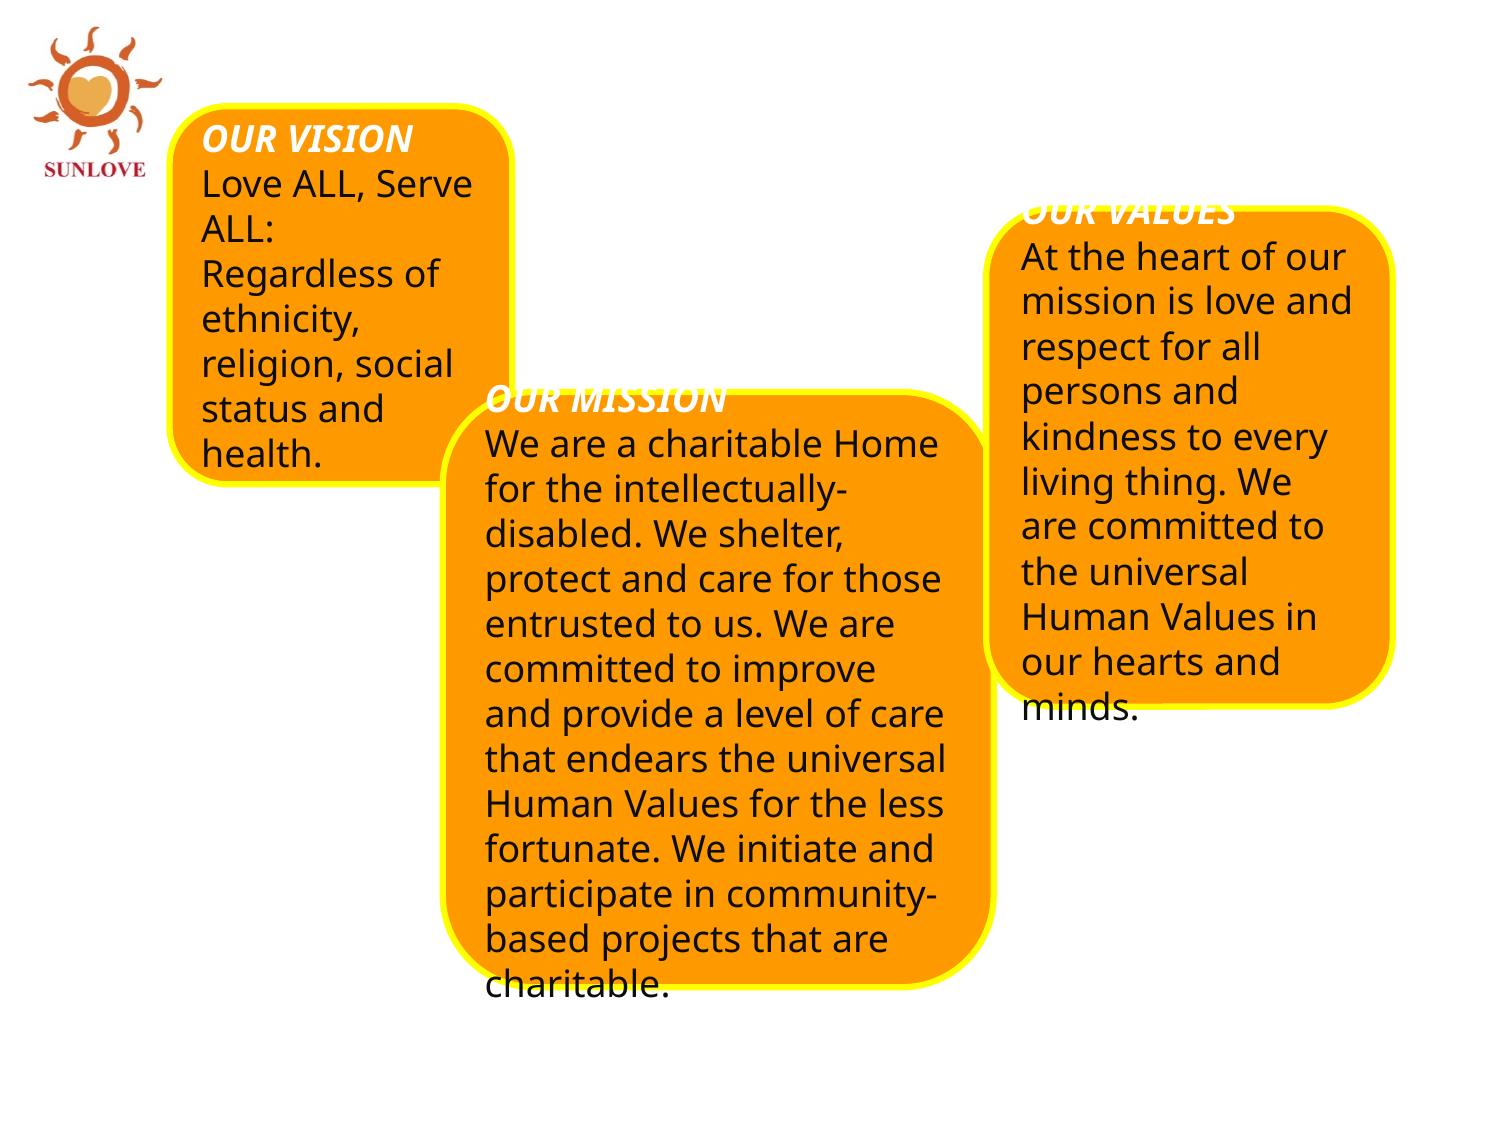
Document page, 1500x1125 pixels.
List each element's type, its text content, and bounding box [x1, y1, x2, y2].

text_box OUR MISSION We are a charitable Home for the intellectually-disabled. We shelter, protect and care for those entrusted to us. We are committed to improve and provide a level of care that endears the universal Human Values for the less fortunate. We initiate and participate in community-based projects that are charitable. [442, 391, 994, 988]
text_box OUR VISION Love ALL, Serve ALL: Regardless of ethnicity, religion, social status and health. [169, 106, 513, 485]
text_box OUR VALUES At the heart of our mission is love and respect for all persons and kindness to every living thing. We are committed to the universal Human Values in our hearts and minds. [986, 208, 1393, 707]
picture [20, 18, 170, 185]
